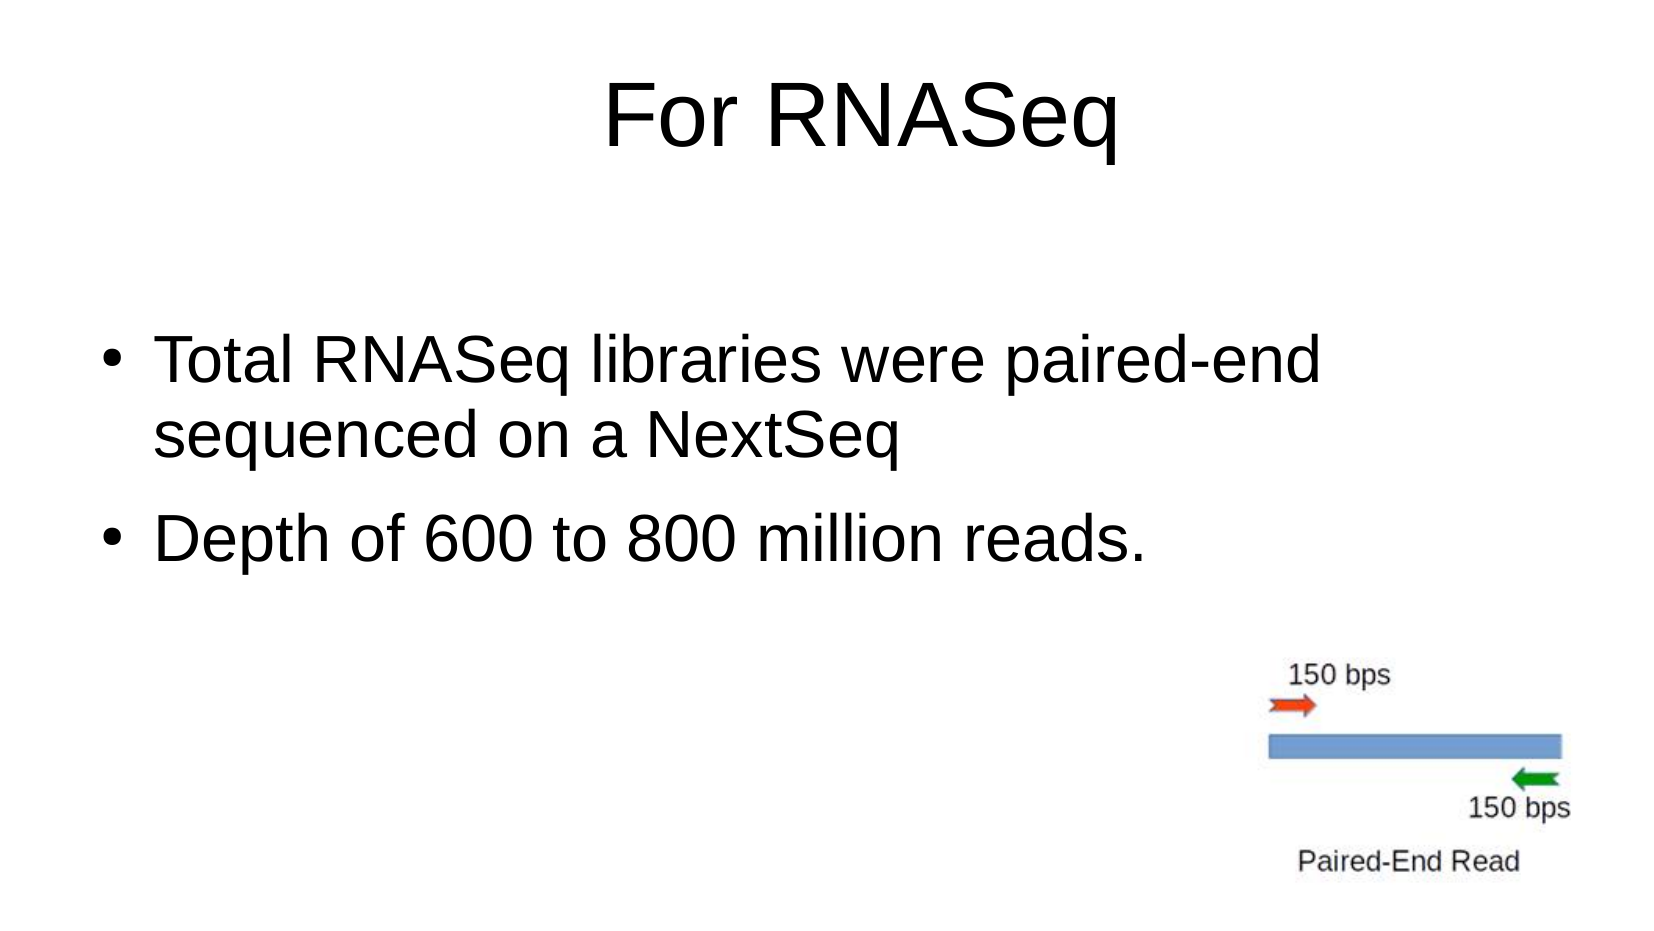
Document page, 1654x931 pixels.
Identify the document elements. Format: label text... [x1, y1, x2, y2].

title For RNASeq [82, 37, 1571, 193]
list Total RNASeq libraries were paired-end sequenced on a NextSeq Depth of 600 to 800 million reads. [82, 217, 1571, 758]
picture [1228, 639, 1632, 886]
